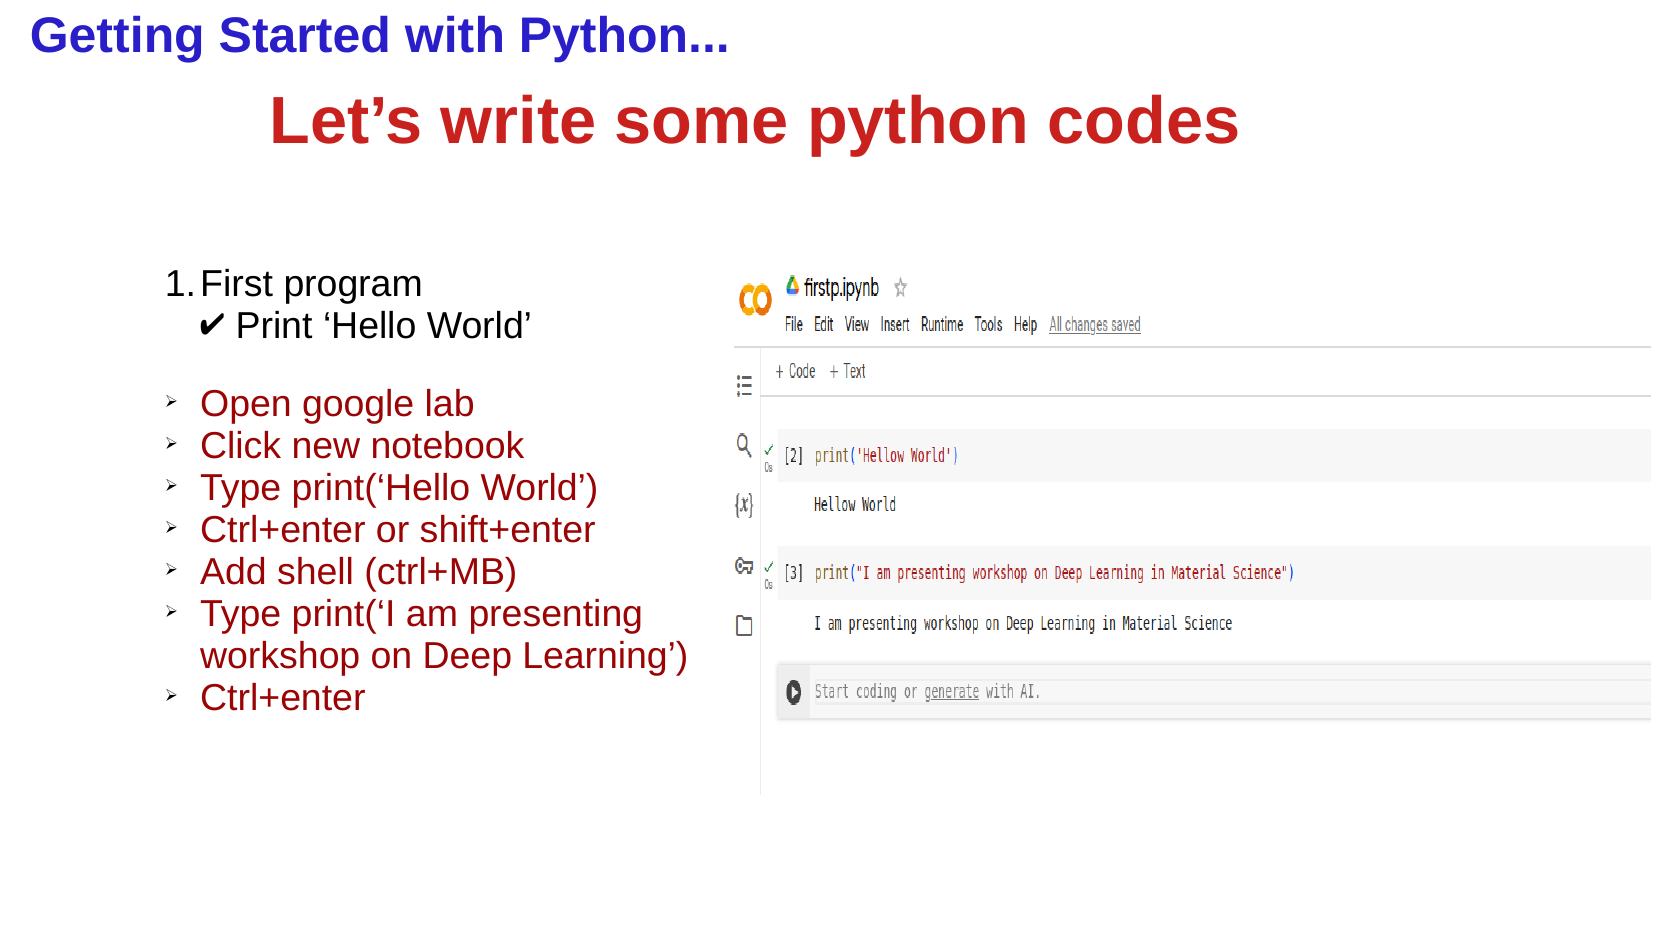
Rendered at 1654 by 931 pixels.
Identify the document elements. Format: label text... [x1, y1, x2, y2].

text_box Getting Started with Python... [15, 0, 751, 91]
text_box First program Print ‘Hello World’ [150, 255, 601, 354]
text_box Open google lab Click new notebook Type print(‘Hello World’) Ctrl+enter or shift+enter Add shell (ctrl+MB) Type print(‘I am presenting workshop on Deep Learning’) Ctrl+enter [150, 375, 734, 768]
picture [734, 269, 1651, 796]
text_box Let’s write some python codes [255, 75, 1321, 241]
